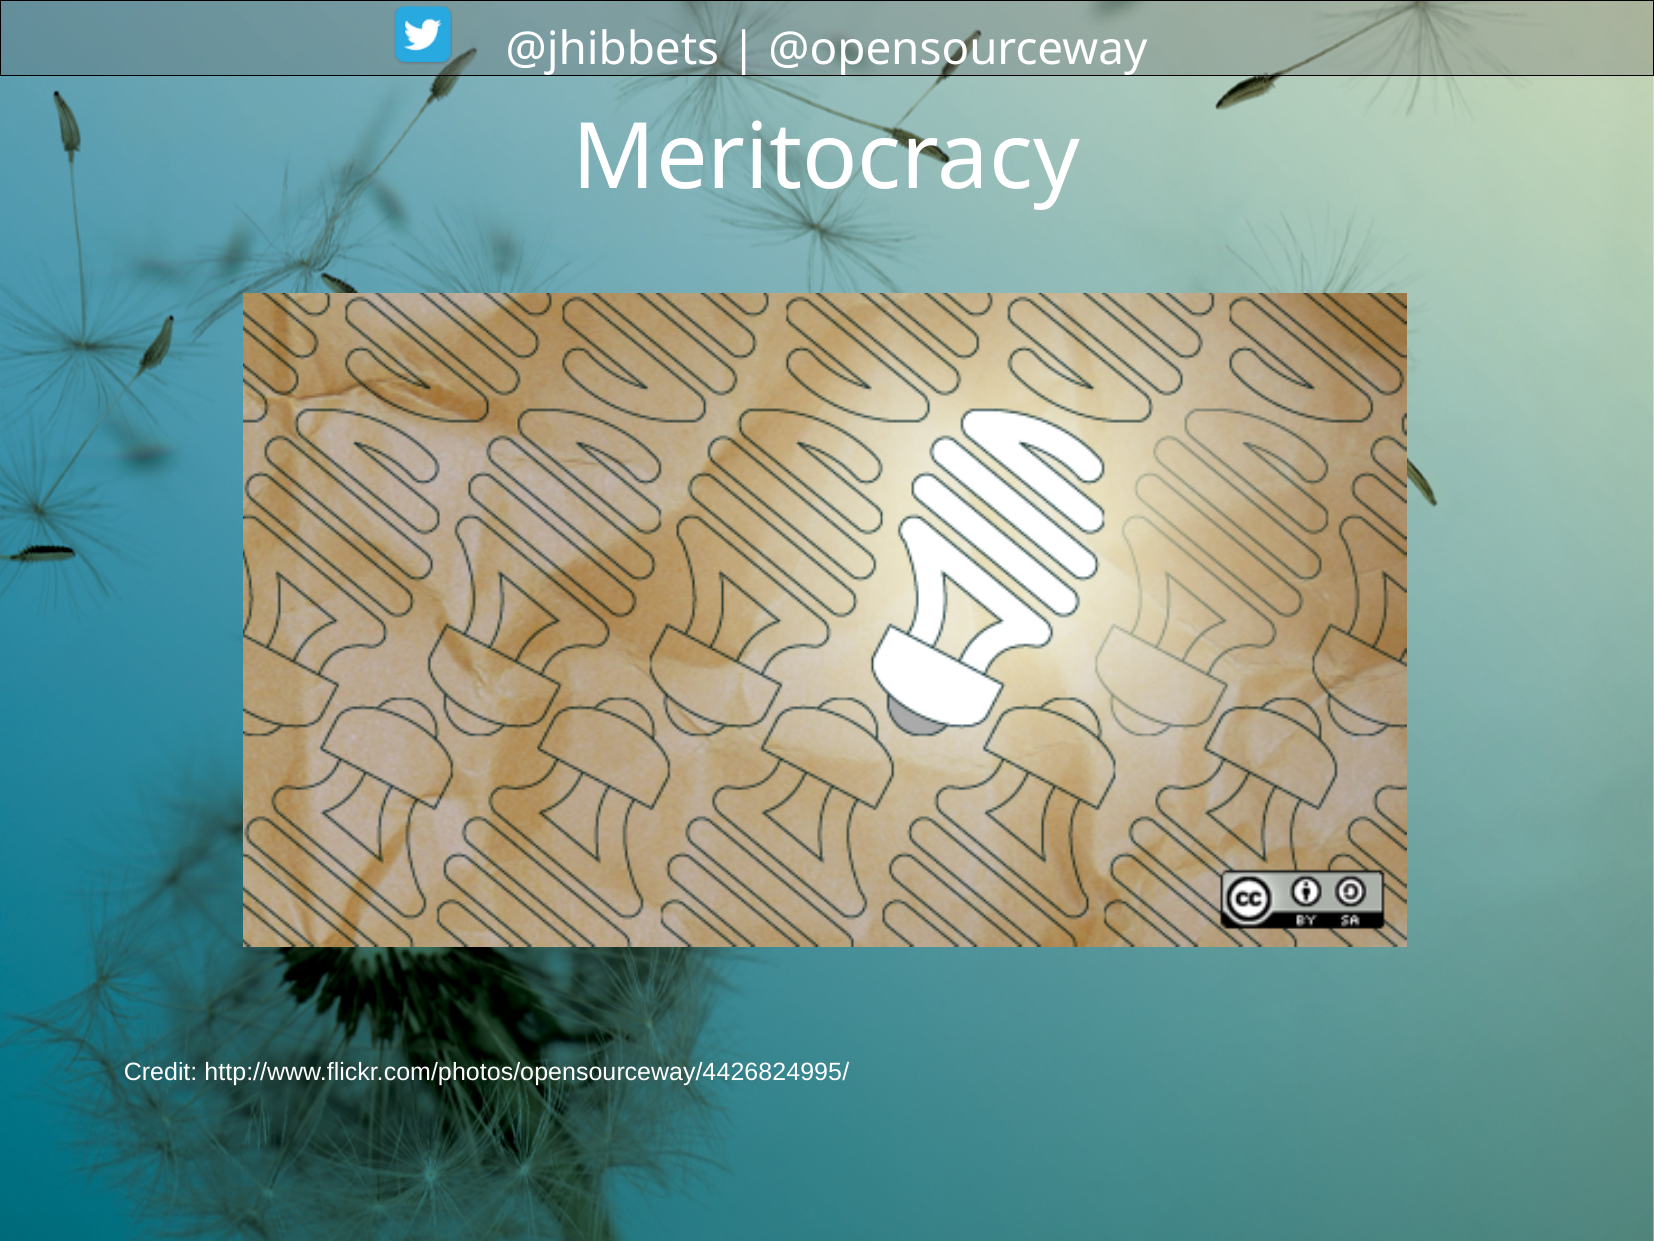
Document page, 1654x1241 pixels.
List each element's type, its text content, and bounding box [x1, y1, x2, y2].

text_box Credit: http://www.flickr.com/photos/opensourceway/4426824995/ [109, 1050, 931, 1093]
picture [0, 76, 1654, 1241]
picture [393, 5, 454, 49]
title Meritocracy [82, 49, 1571, 257]
